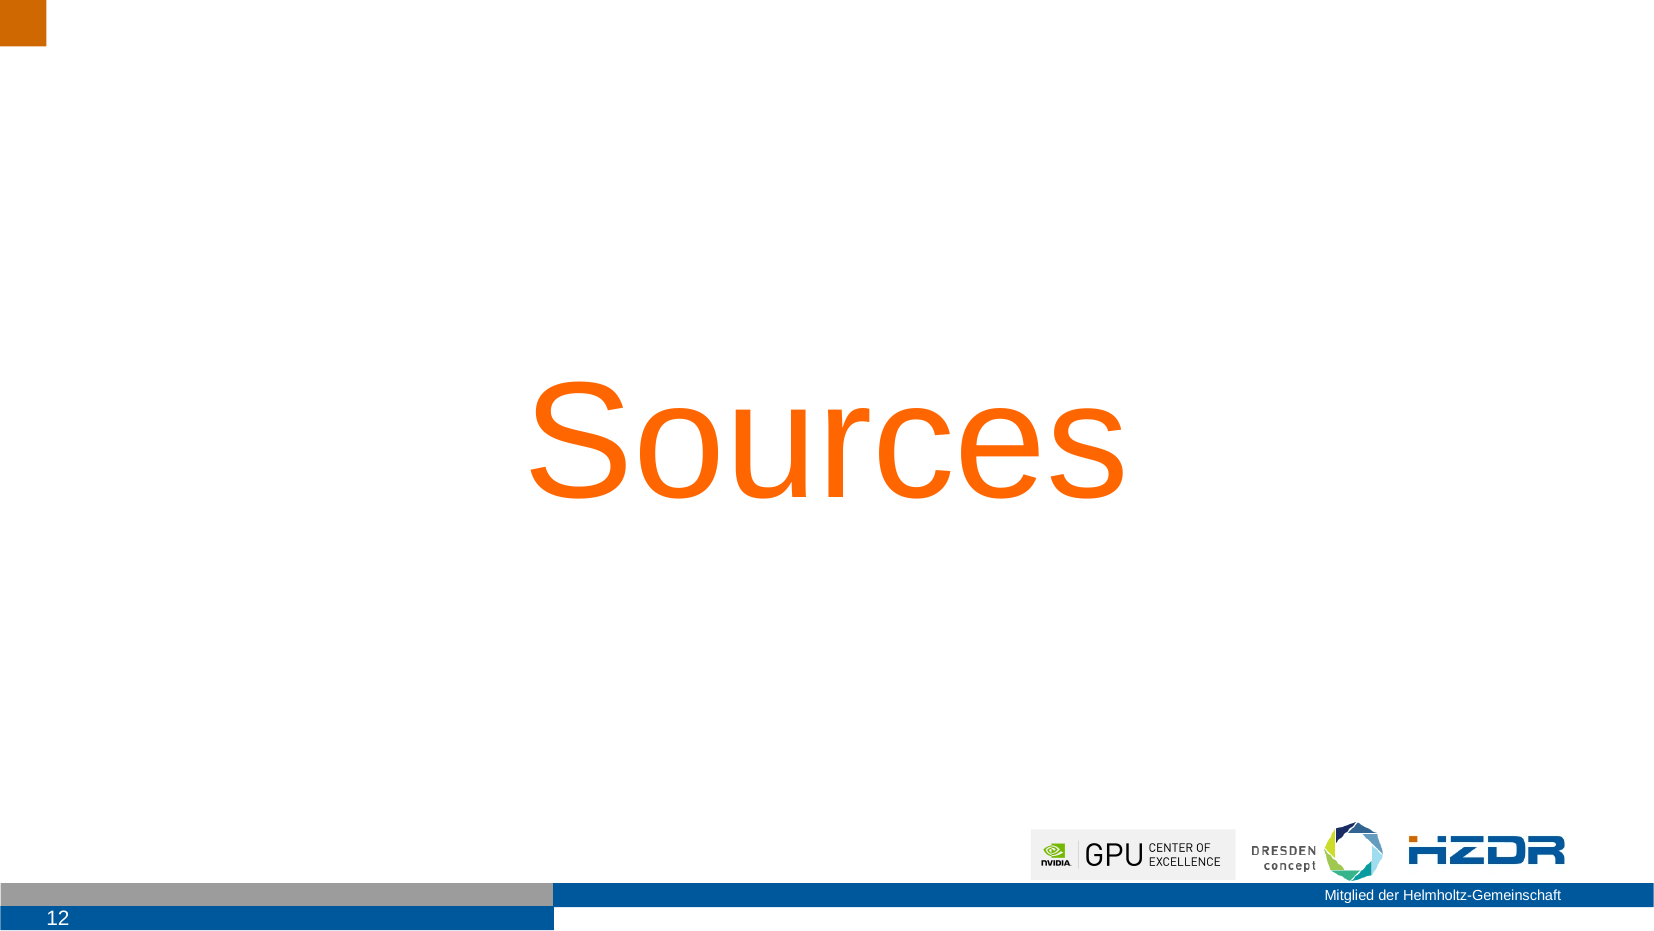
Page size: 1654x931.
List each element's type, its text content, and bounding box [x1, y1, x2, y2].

picture [1017, 815, 1249, 894]
picture [1386, 819, 1582, 881]
subtitle Sources [82, 196, 1571, 684]
picture [1252, 822, 1383, 881]
